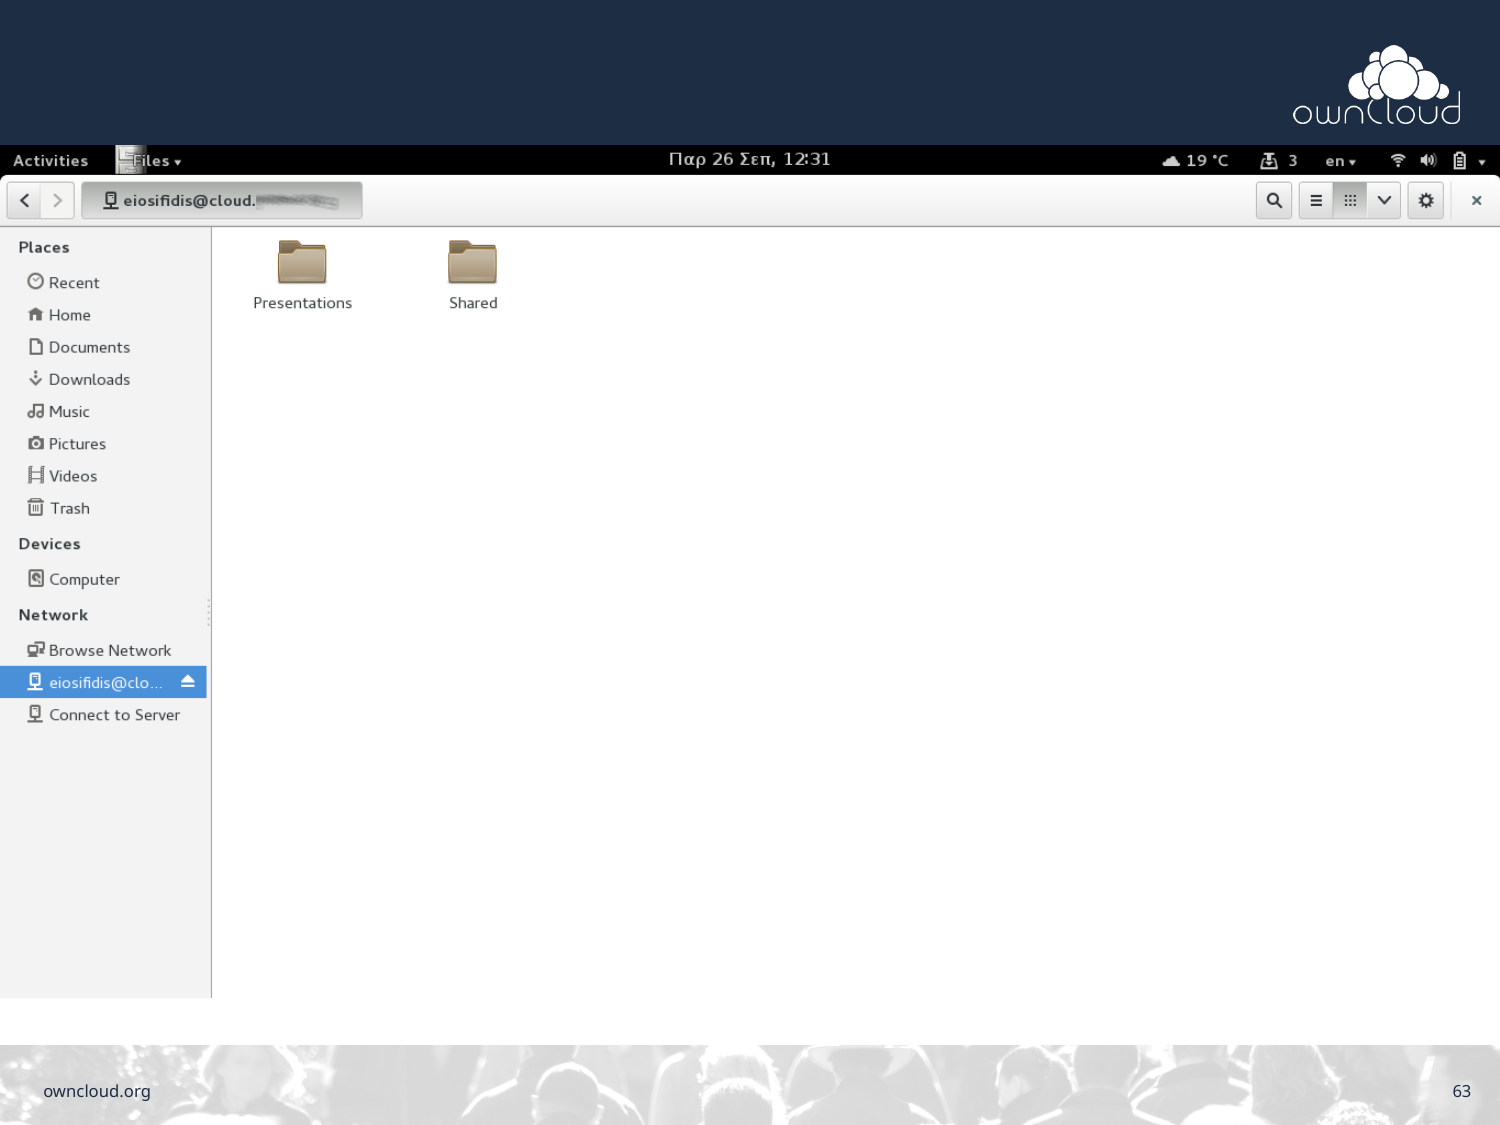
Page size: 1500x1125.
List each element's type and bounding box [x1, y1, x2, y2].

picture [0, 145, 1500, 999]
picture [1293, 45, 1460, 124]
picture [0, 1045, 1500, 1125]
